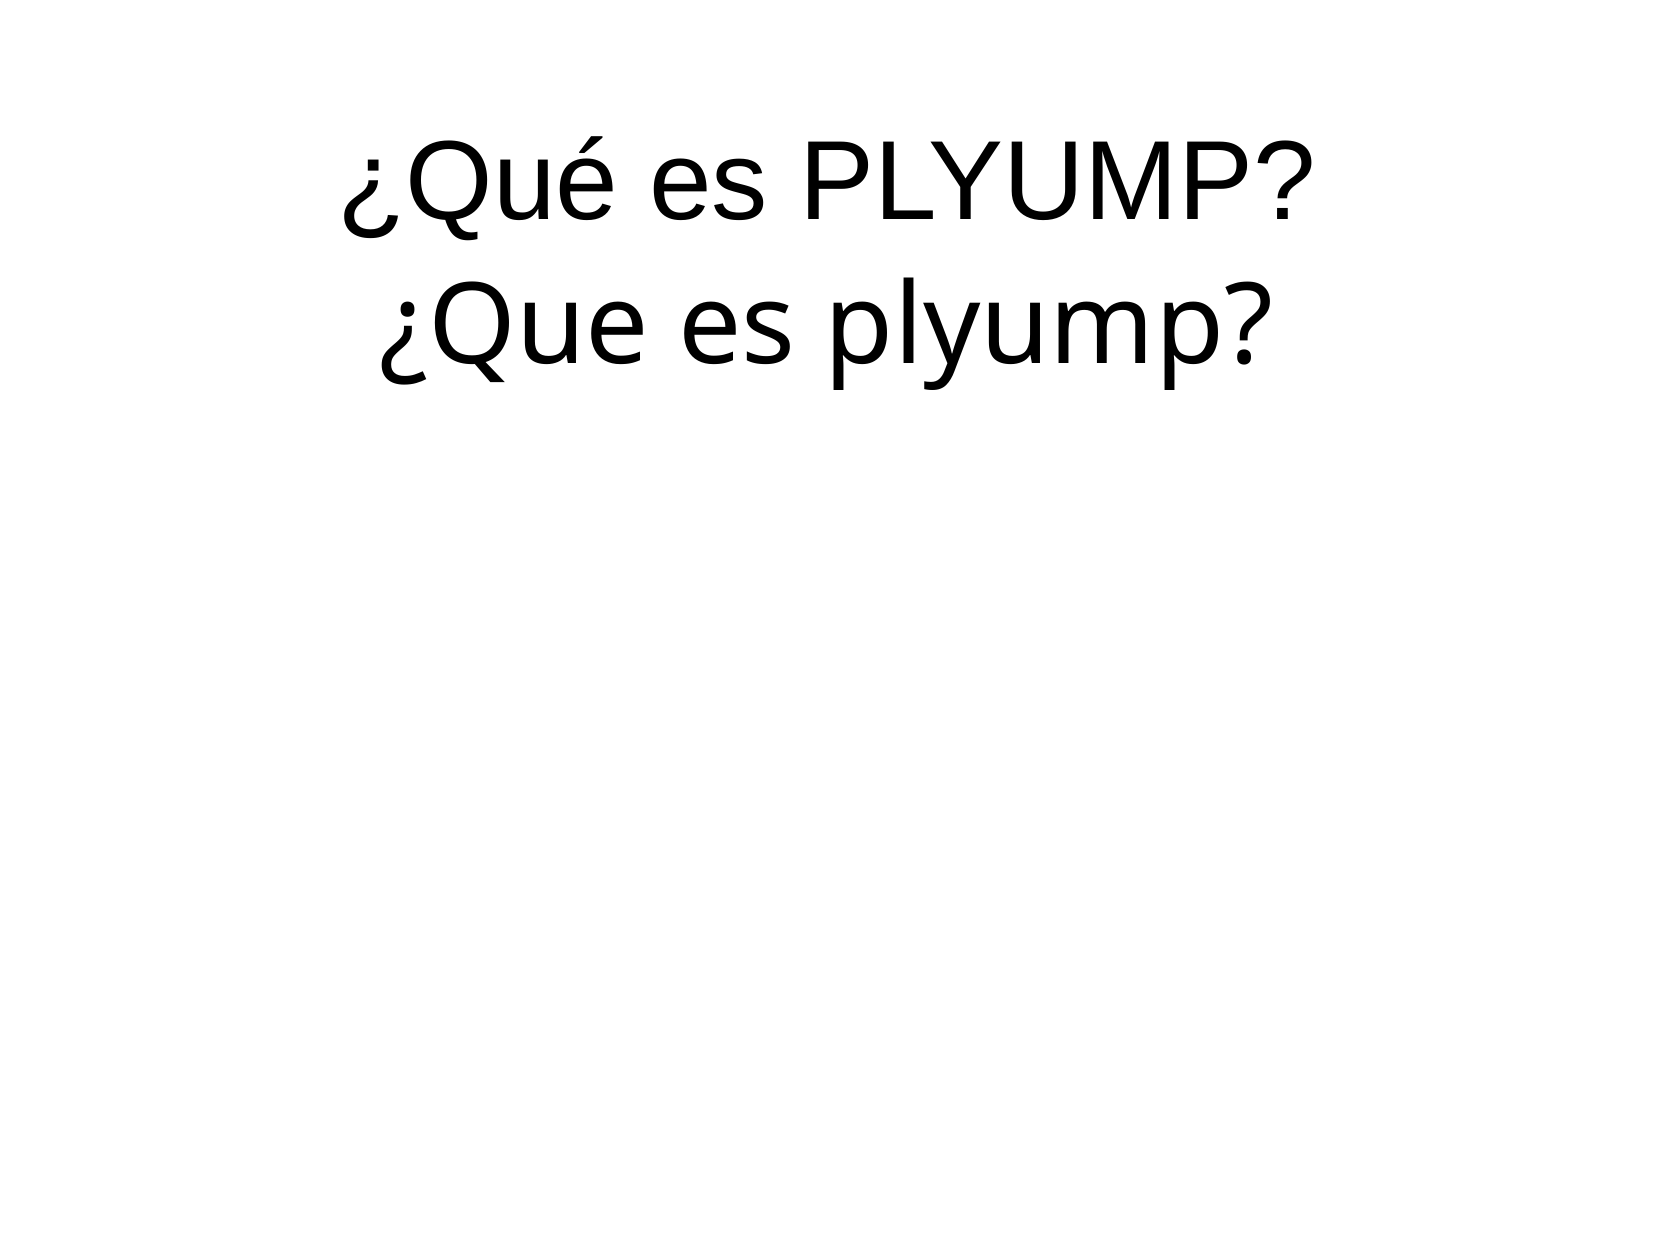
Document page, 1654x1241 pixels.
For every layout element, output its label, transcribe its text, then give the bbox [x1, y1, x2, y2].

text_box ¿Qué es PLYUMP? ¿Que es plyump? [94, 110, 1560, 1130]
